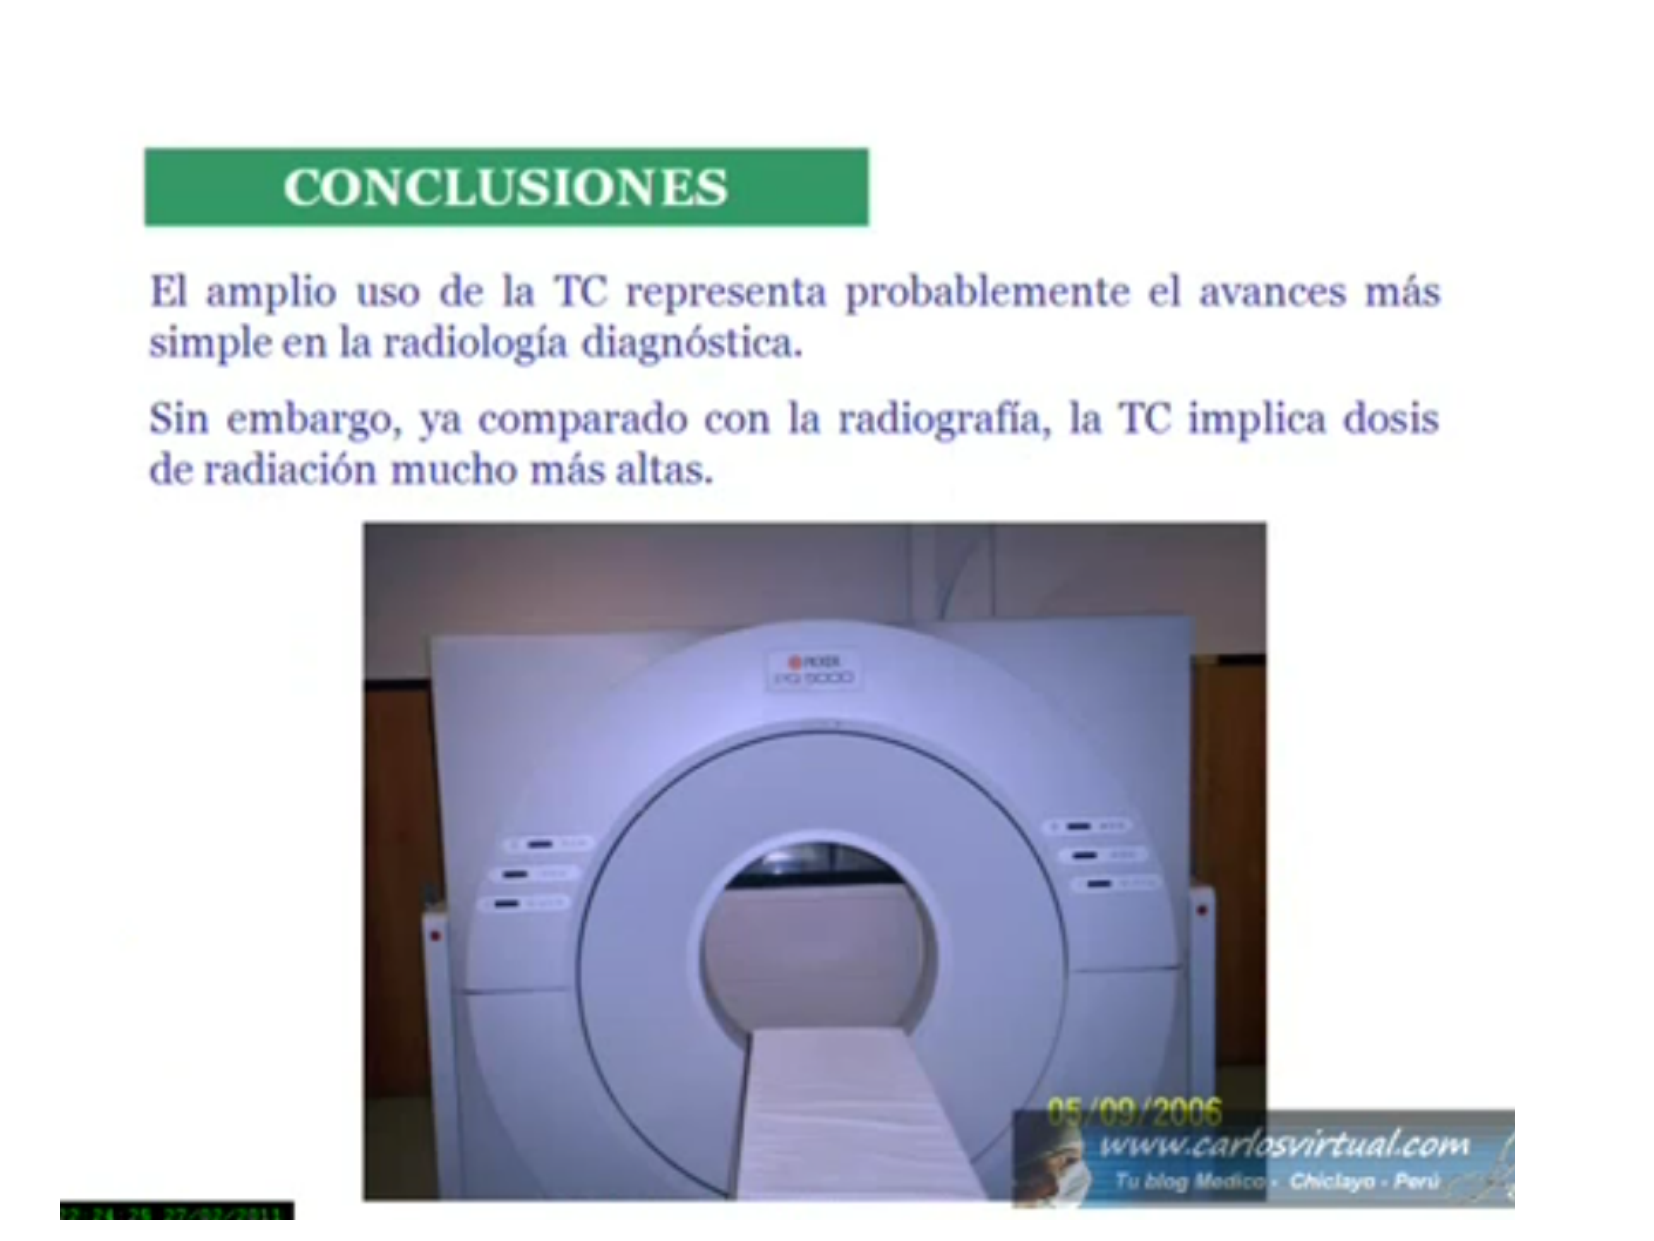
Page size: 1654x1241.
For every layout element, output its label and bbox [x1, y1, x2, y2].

picture [60, 94, 1516, 1220]
